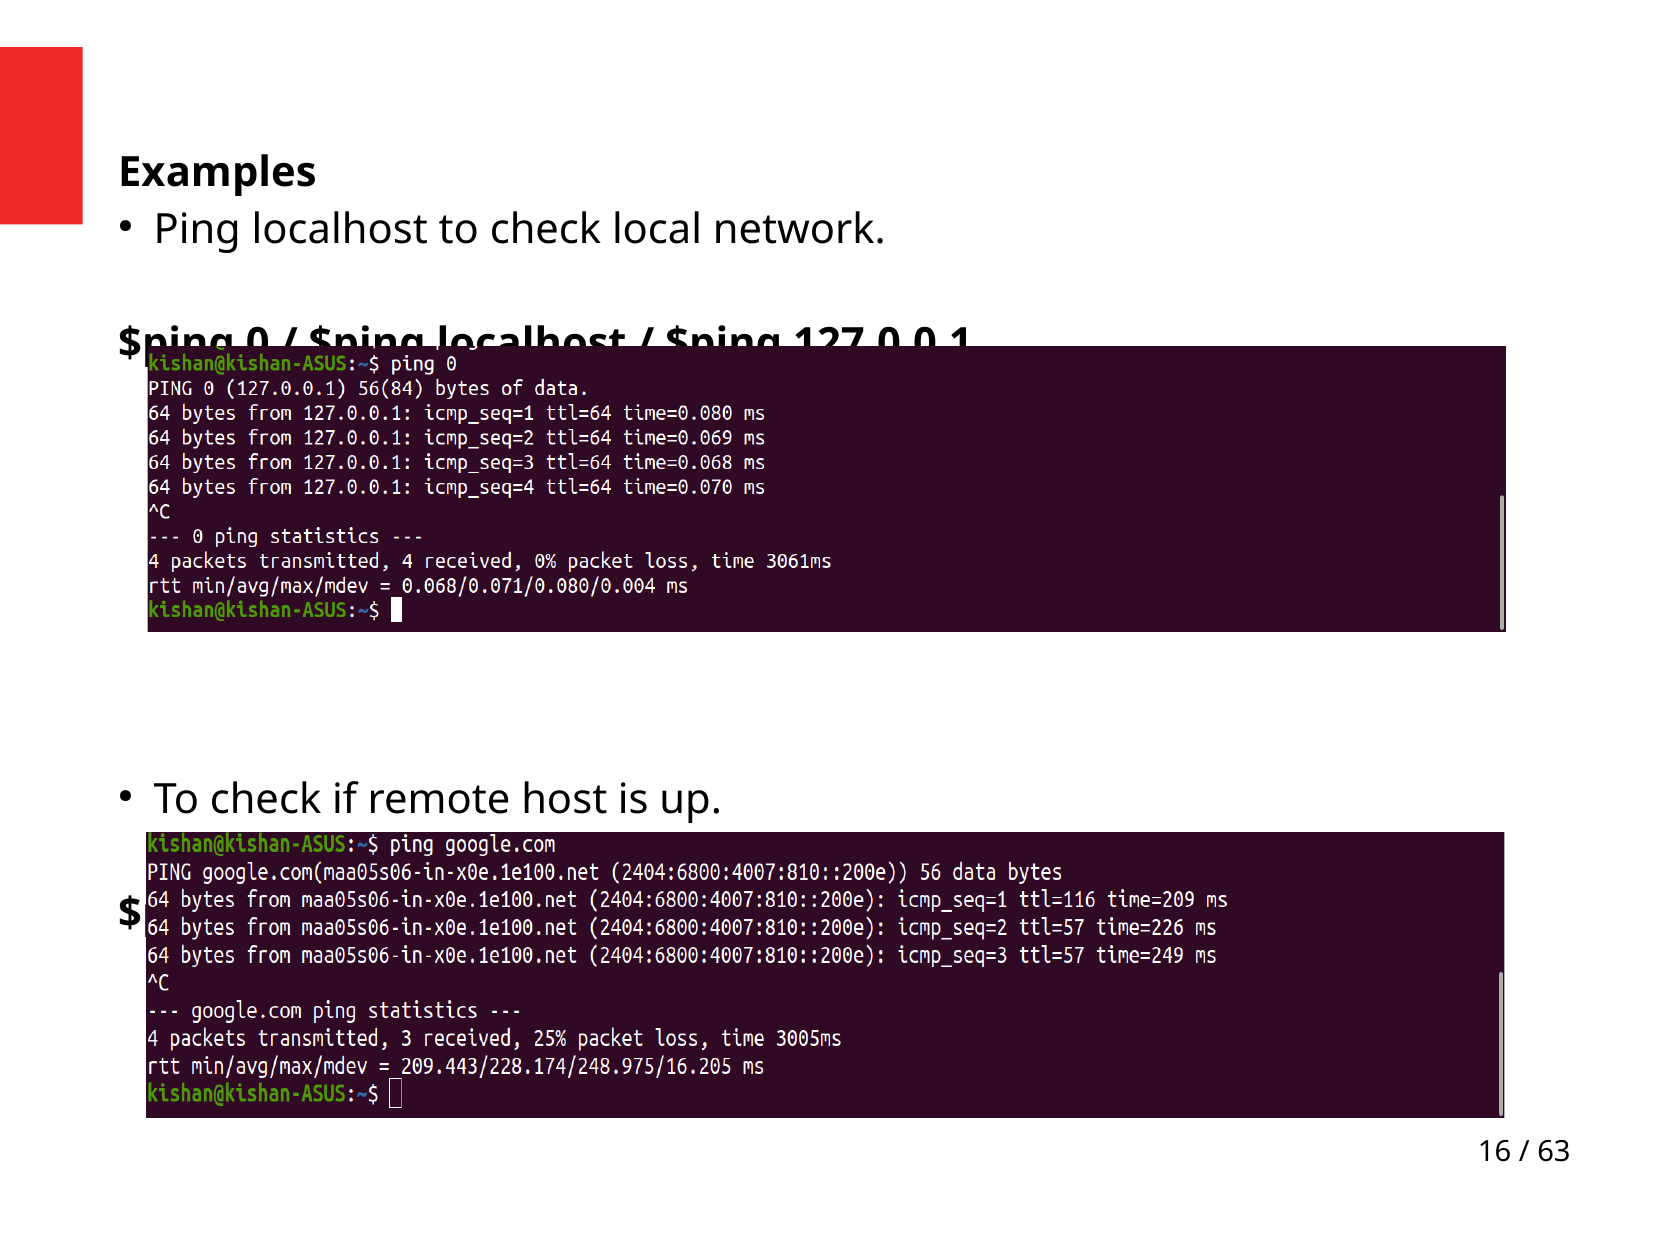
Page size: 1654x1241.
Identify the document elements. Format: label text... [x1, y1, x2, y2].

picture [146, 832, 1505, 1118]
subtitle Examples Ping localhost to check local network. $ping 0 / $ping localhost / $ping 127.0.0.1 To check if remote host is up. $ping google.com [118, 141, 1536, 1112]
picture [147, 346, 1506, 632]
